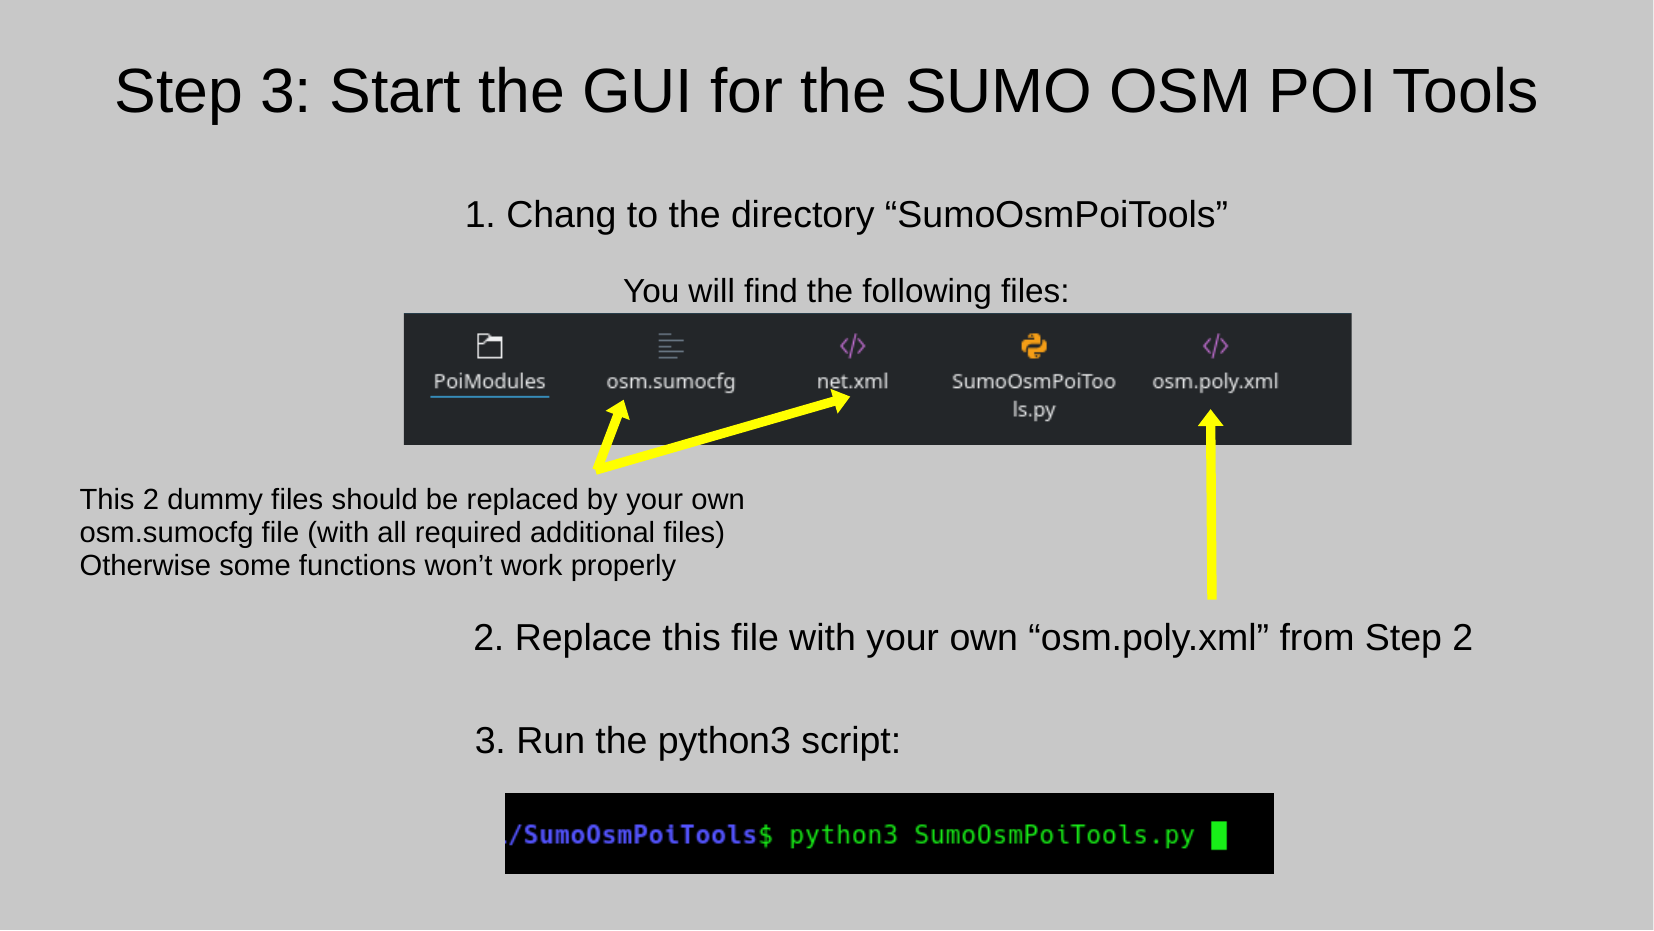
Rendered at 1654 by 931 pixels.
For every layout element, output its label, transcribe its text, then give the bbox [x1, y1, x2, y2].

text_box 2. Replace this file with your own “osm.poly.xml” from Step 2 [458, 608, 1523, 708]
text_box 3. Run the python3 script: [460, 711, 1525, 811]
title Step 3: Start the GUI for the SUMO OSM POI Tools [82, 37, 1571, 146]
text_box This 2 dummy files should be replaced by your own osm.sumocfg file (with all required additional files) Otherwise some functions won’t work properly [64, 475, 827, 589]
subtitle 1. Chang to the directory “SumoOsmPoiTools” You will find the following files: [102, 118, 1591, 421]
picture [403, 313, 1352, 445]
picture [503, 811, 1274, 874]
